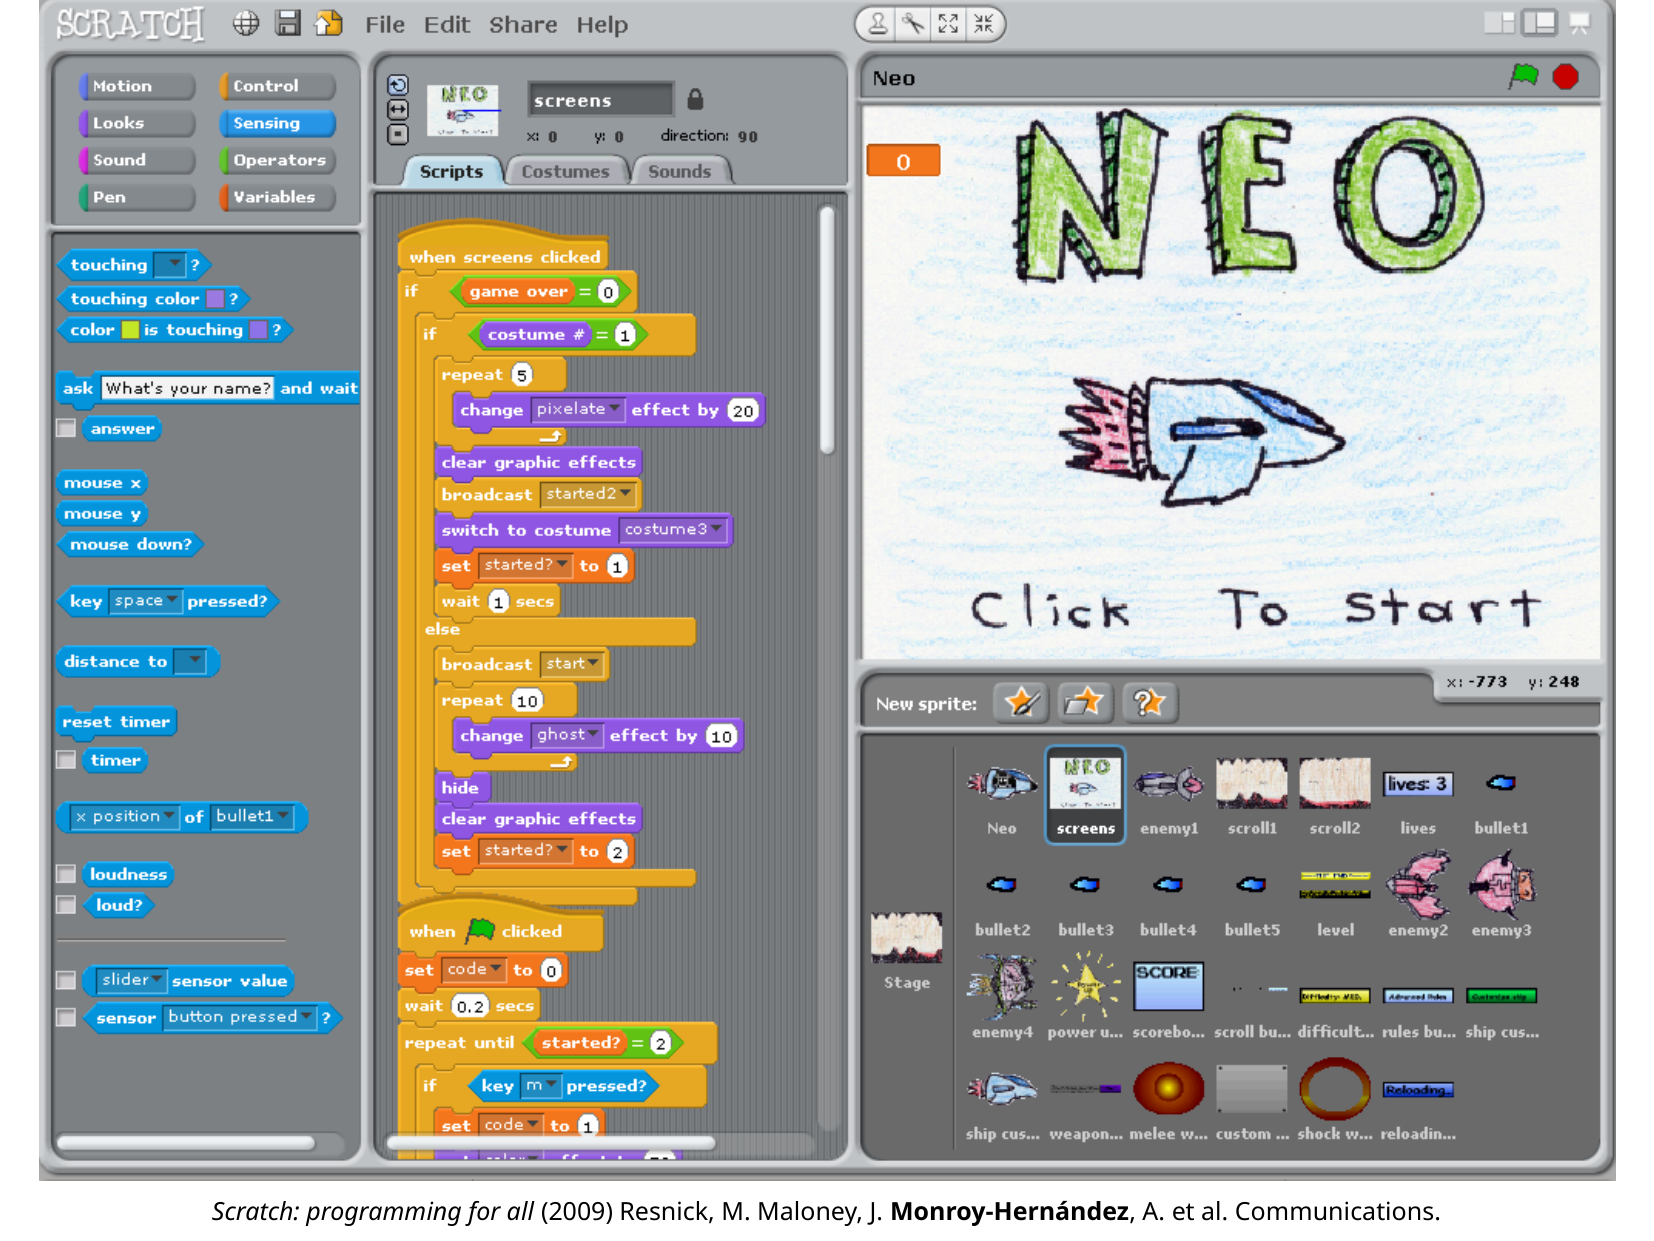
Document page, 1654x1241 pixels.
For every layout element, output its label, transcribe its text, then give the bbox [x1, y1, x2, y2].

picture [39, 0, 1616, 1181]
text_box Scratch: programming for all (2009) Resnick, M. Maloney, J. Monroy-Hernández, A. et al. Communications. [0, 1191, 1654, 1234]
